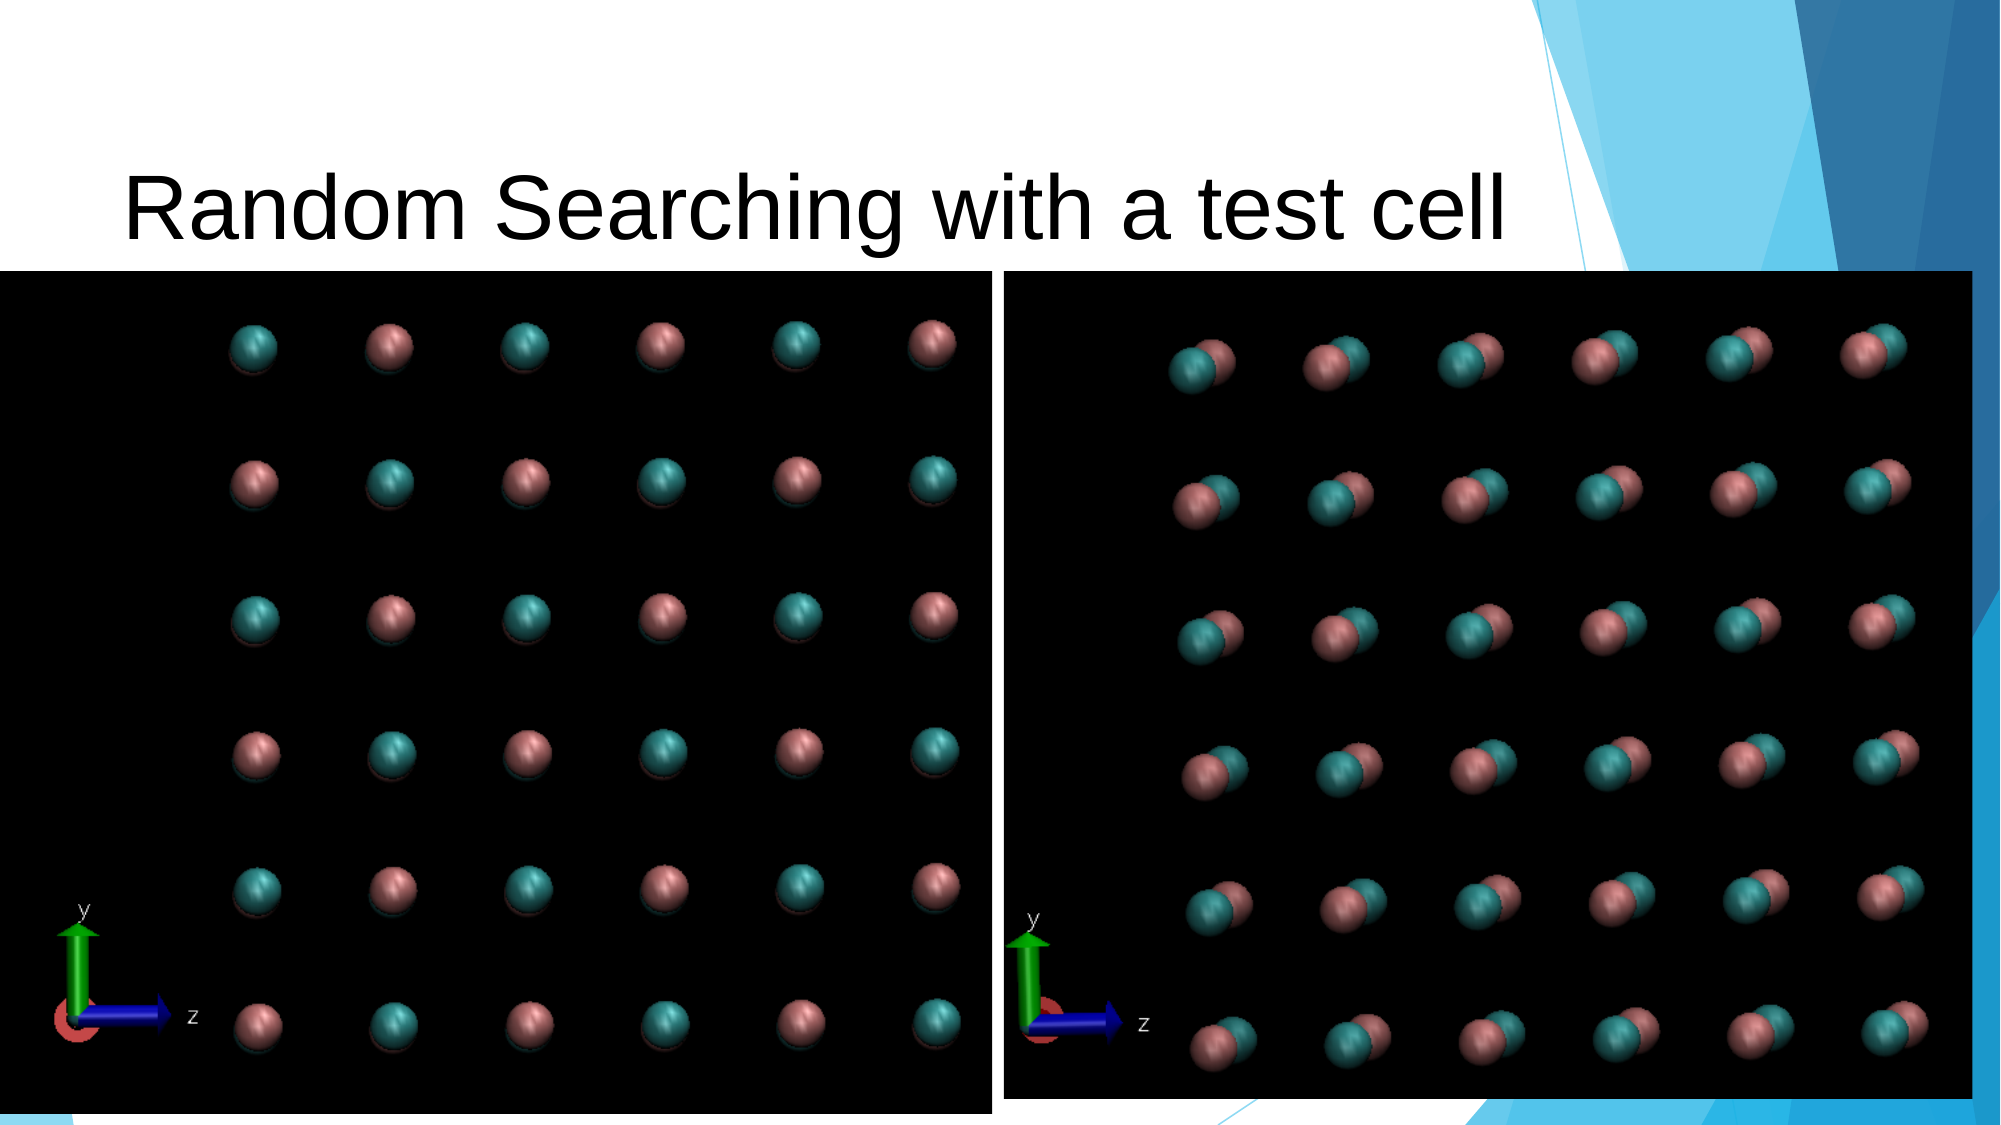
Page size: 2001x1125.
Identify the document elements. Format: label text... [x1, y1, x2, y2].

picture [0, 271, 993, 1114]
picture [1003, 271, 1973, 1099]
title Random Searching with a test cell [111, 99, 1522, 317]
